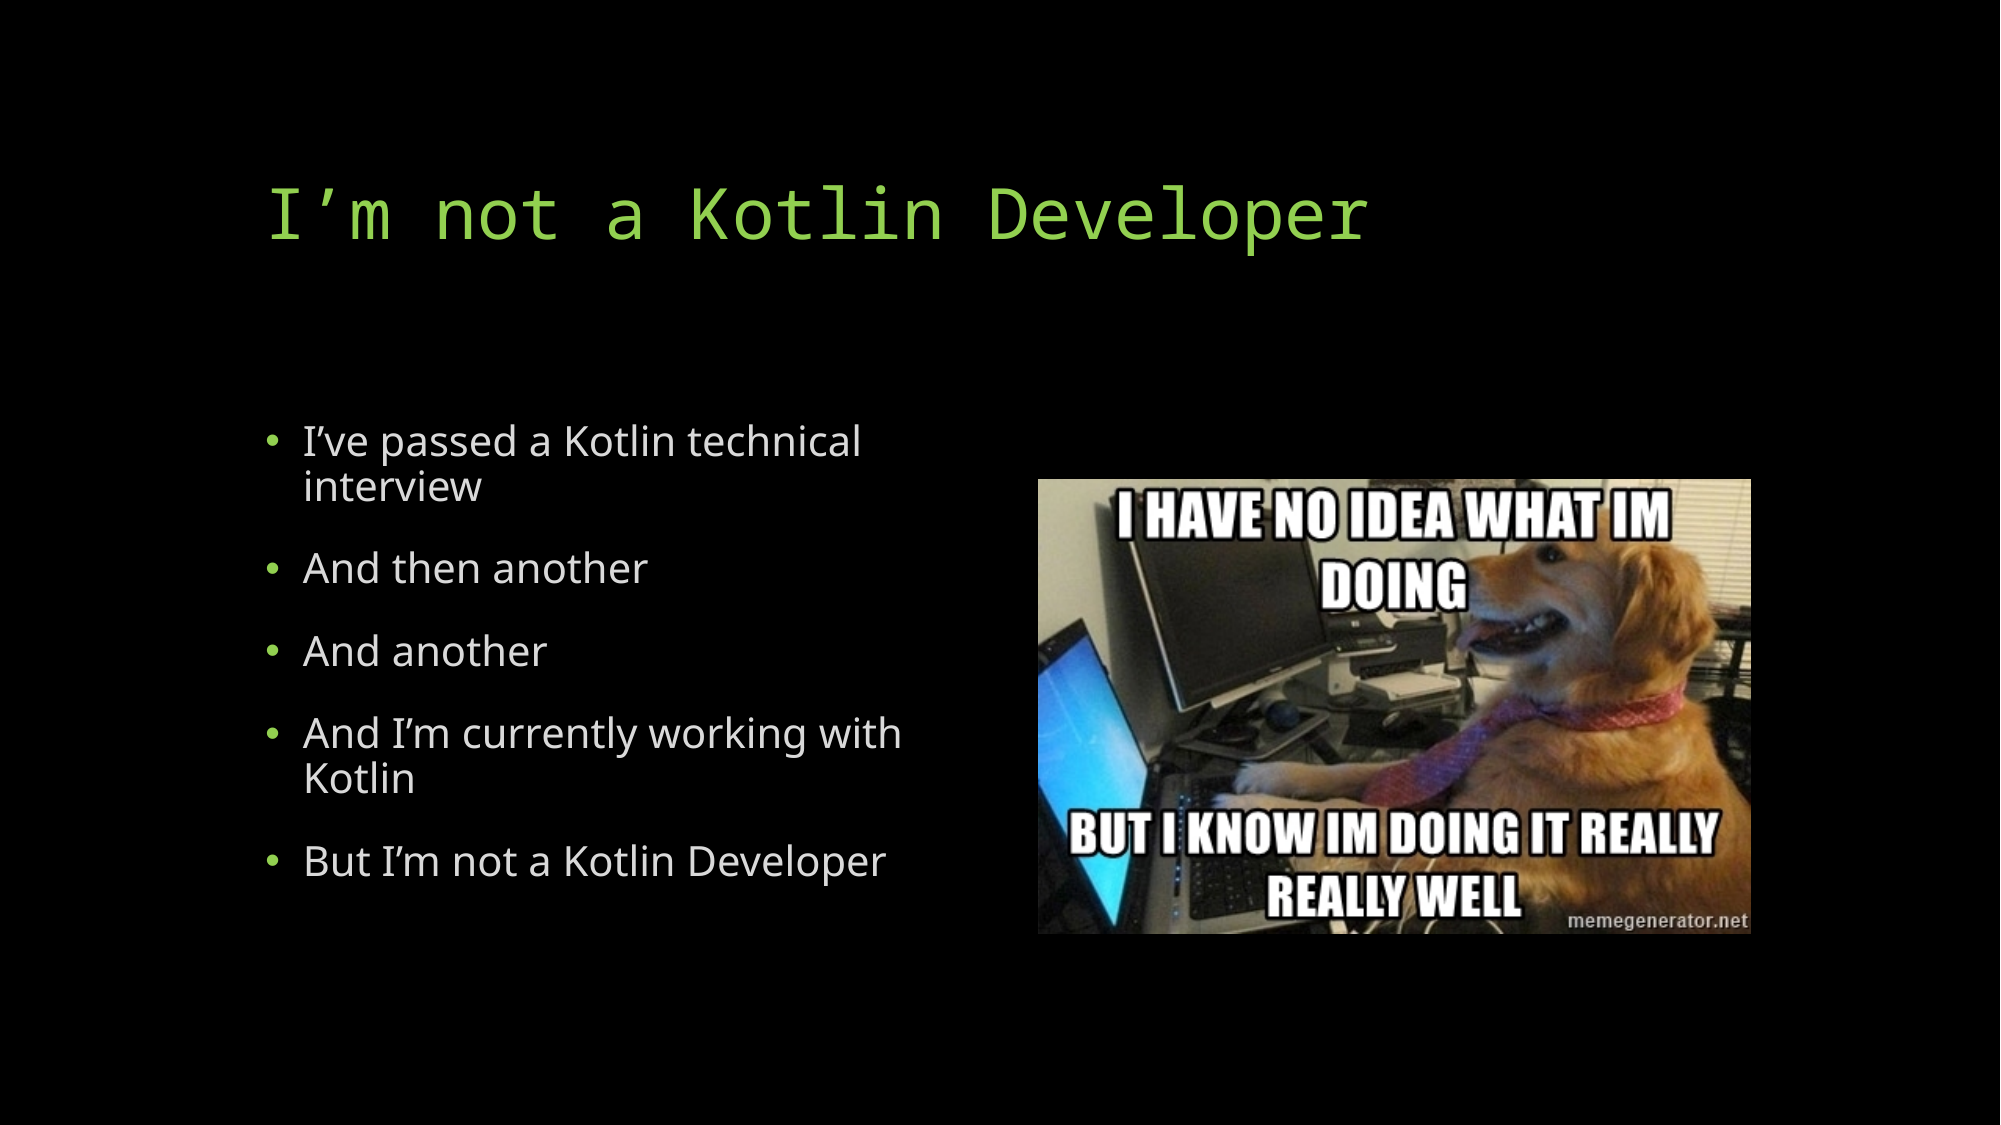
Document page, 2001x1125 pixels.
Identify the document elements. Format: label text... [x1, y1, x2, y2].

picture [1038, 479, 1751, 934]
title I’m not a Kotlin Developer [249, 75, 1750, 263]
list I’ve passed a Kotlin technical interview And then another And another And I’m currently working with Kotlin But I’m not a Kotlin Developer [250, 412, 963, 1000]
